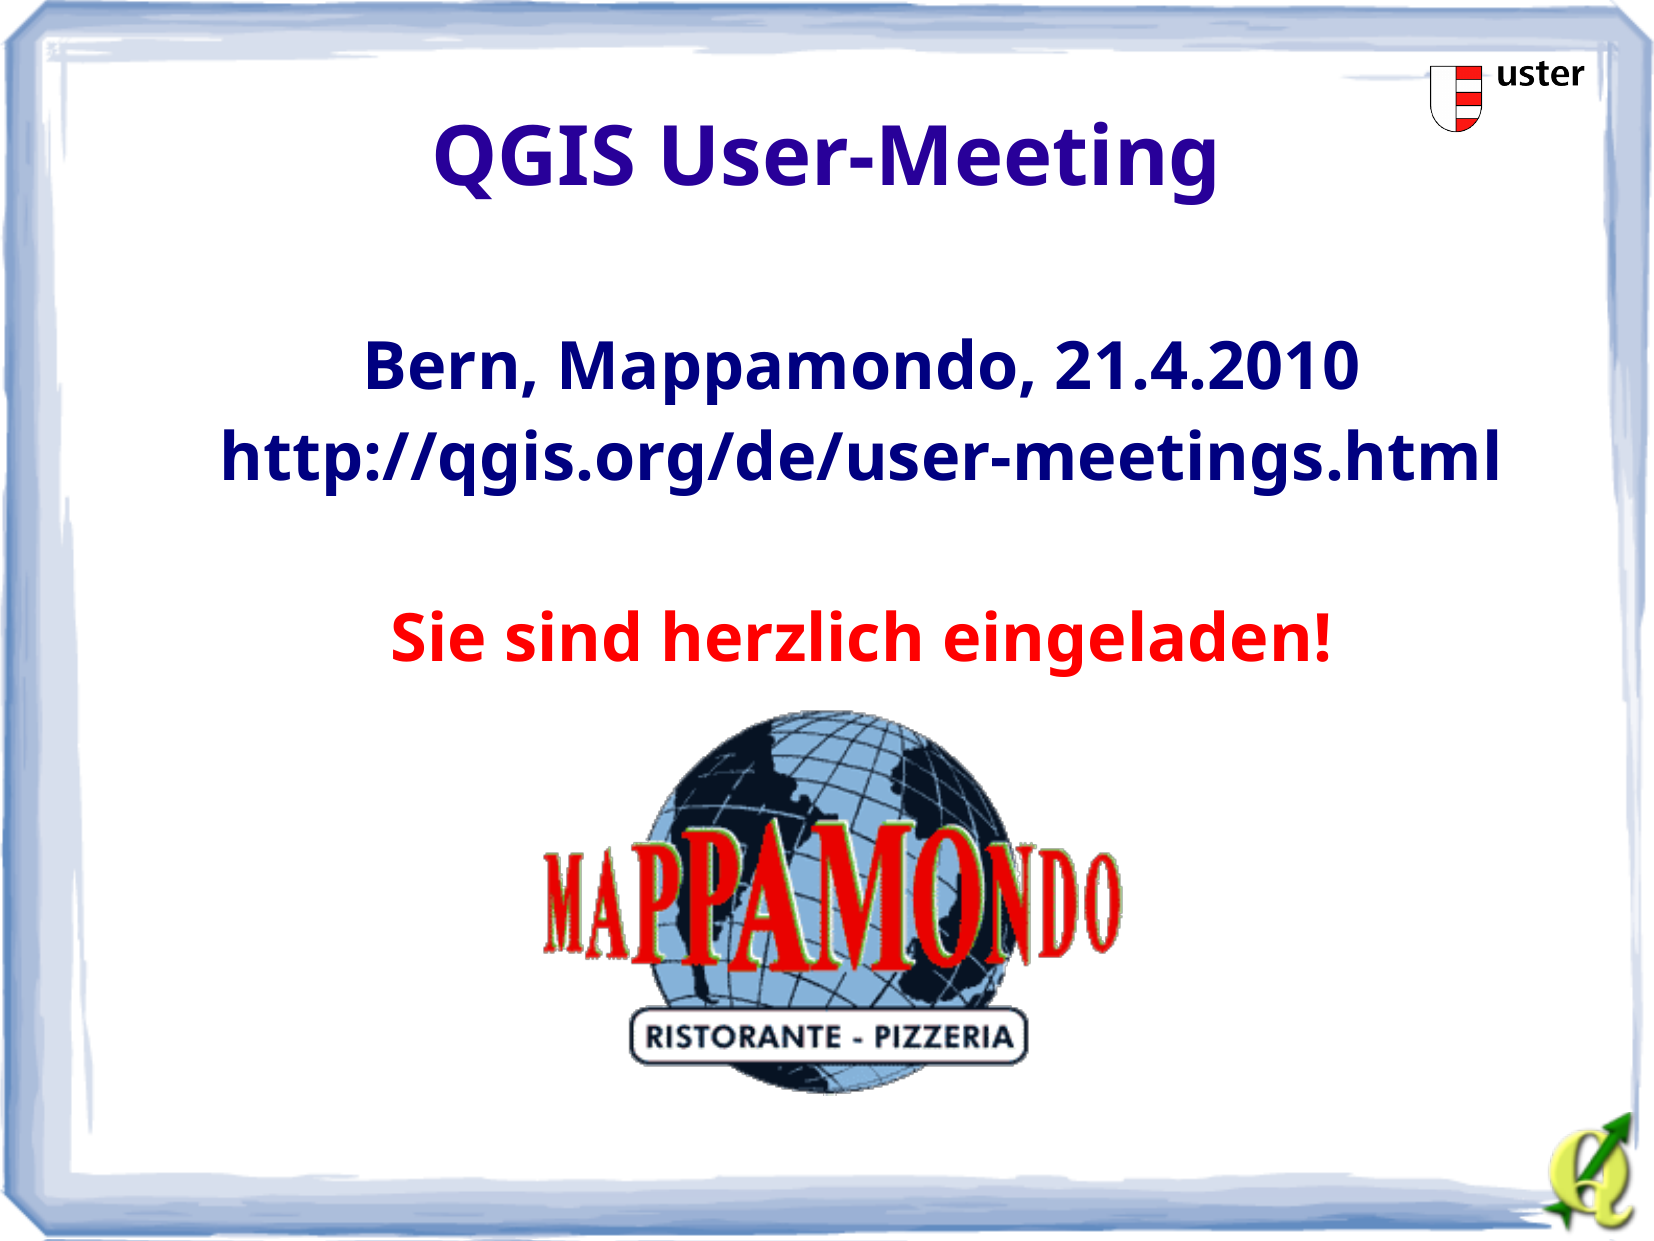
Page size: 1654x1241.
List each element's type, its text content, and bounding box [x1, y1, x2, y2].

picture [0, 0, 1654, 1241]
title QGIS User-Meeting [82, 49, 1571, 257]
text_box Bern, Mappamondo, 21.4.2010 http://qgis.org/de/user-meetings.html Sie sind herzlich eingeladen! [205, 310, 1427, 636]
